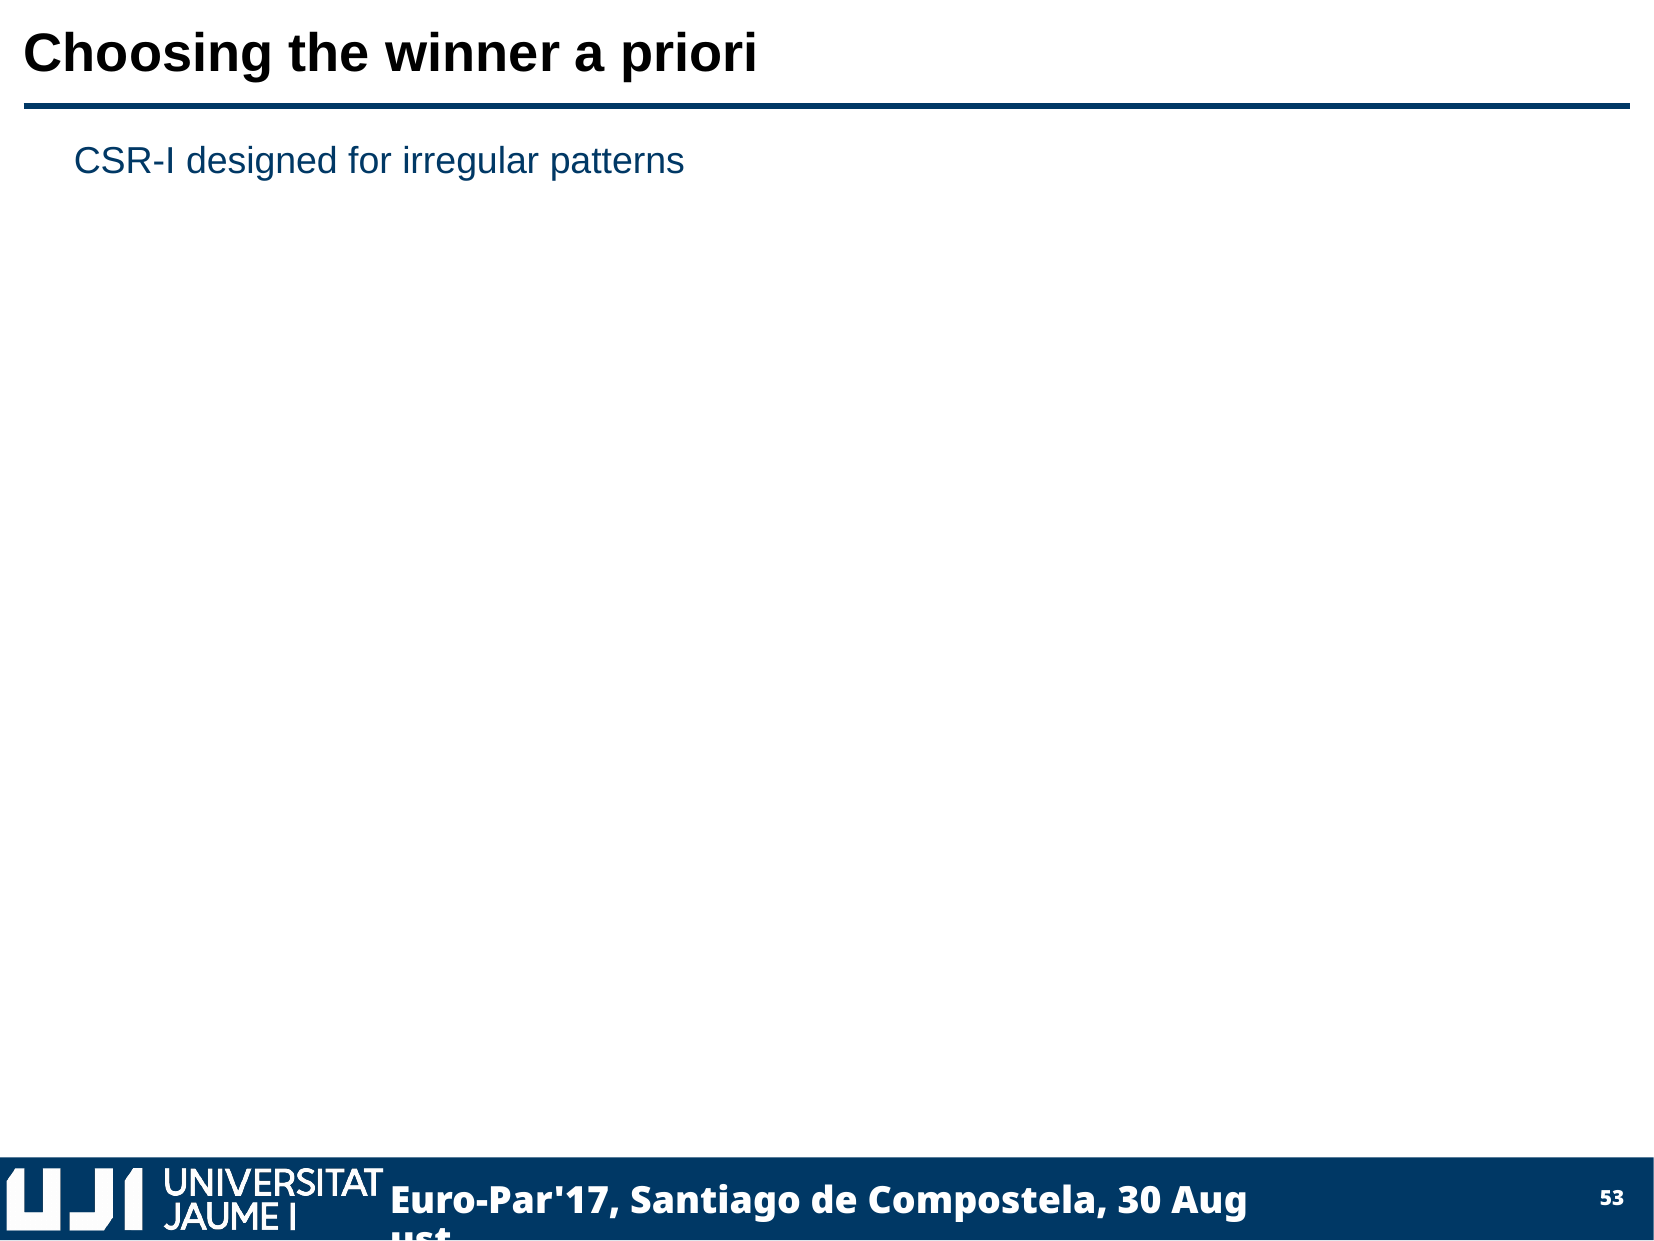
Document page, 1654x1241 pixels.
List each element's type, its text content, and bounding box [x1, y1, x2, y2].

text_box CSR-I designed for irregular patterns [59, 132, 701, 190]
title Choosing the winner a priori [23, 0, 1630, 107]
picture [0, 1158, 390, 1241]
